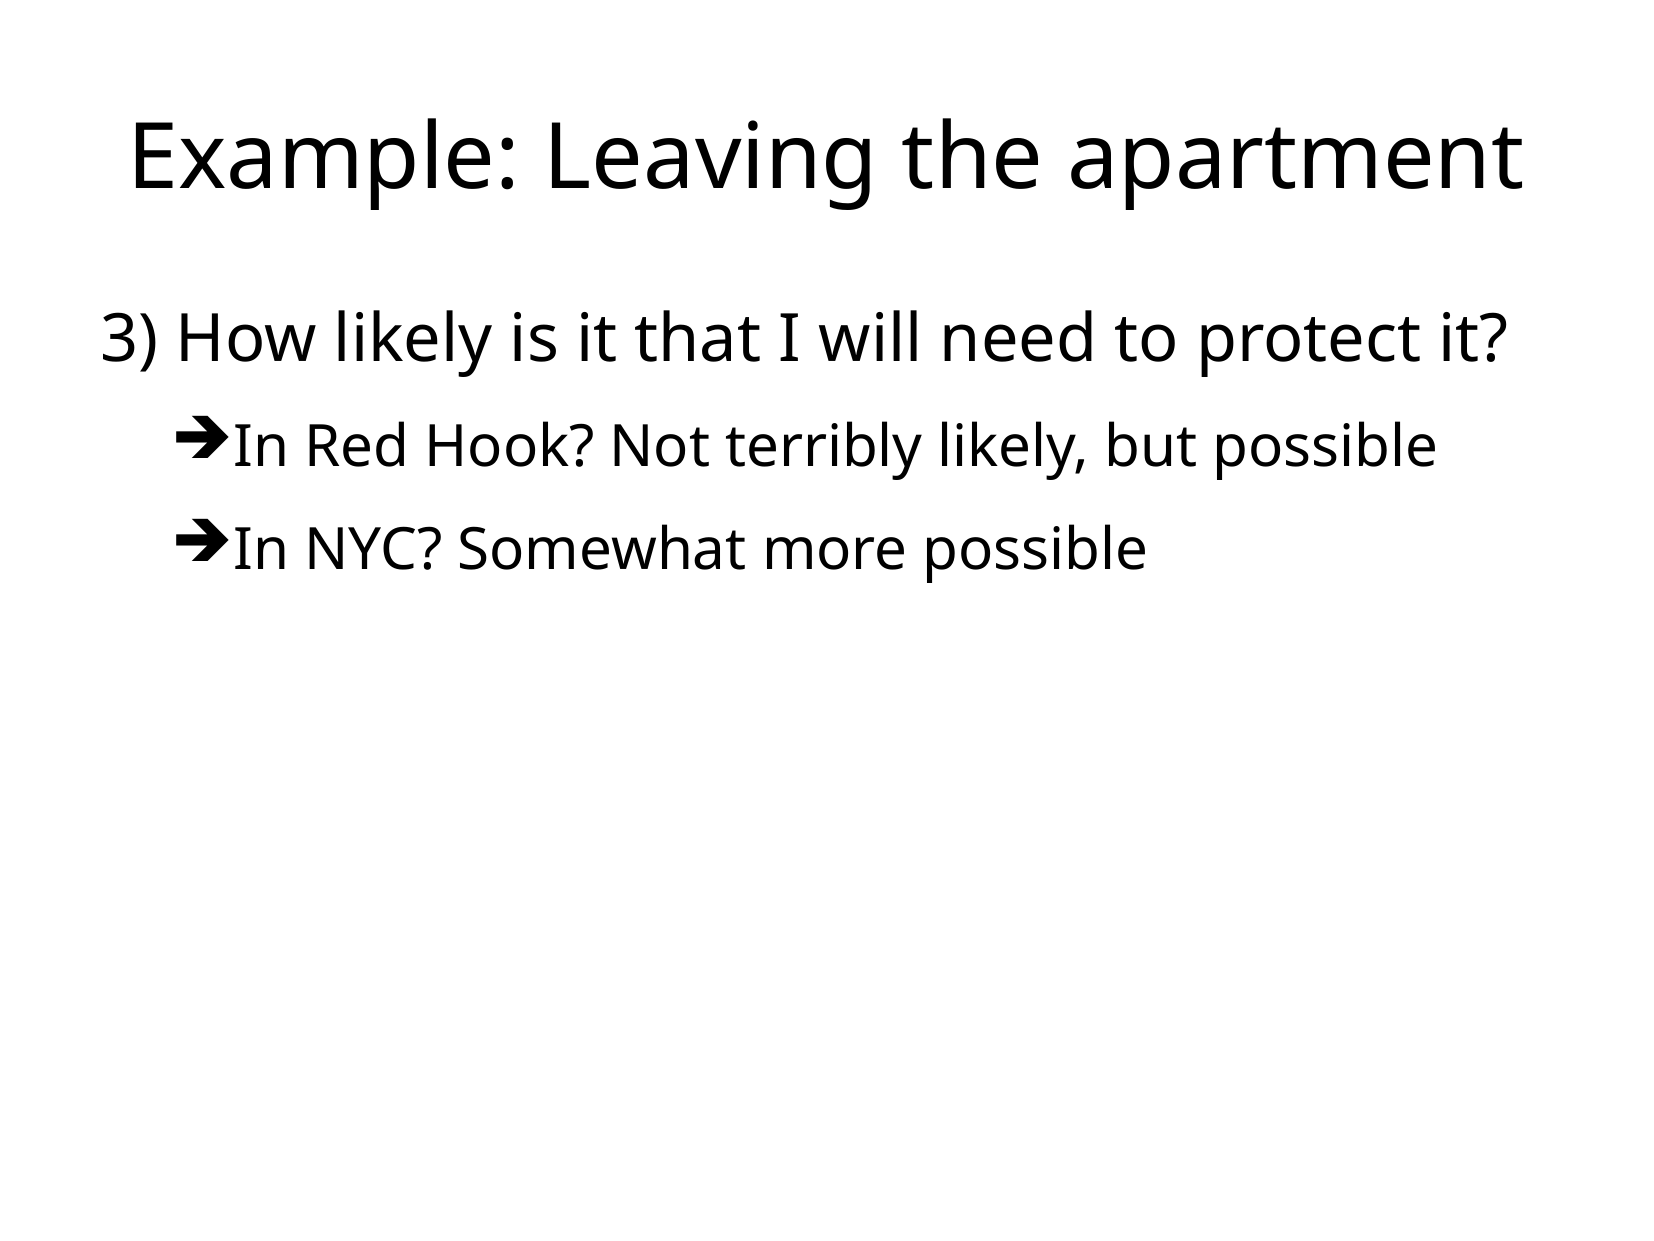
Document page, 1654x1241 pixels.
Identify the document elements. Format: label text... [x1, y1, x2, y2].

list How likely is it that I will need to protect it? In Red Hook? Not terribly likely, but possible In NYC? Somewhat more possible [82, 290, 1571, 1010]
title Example: Leaving the apartment [82, 49, 1571, 257]
